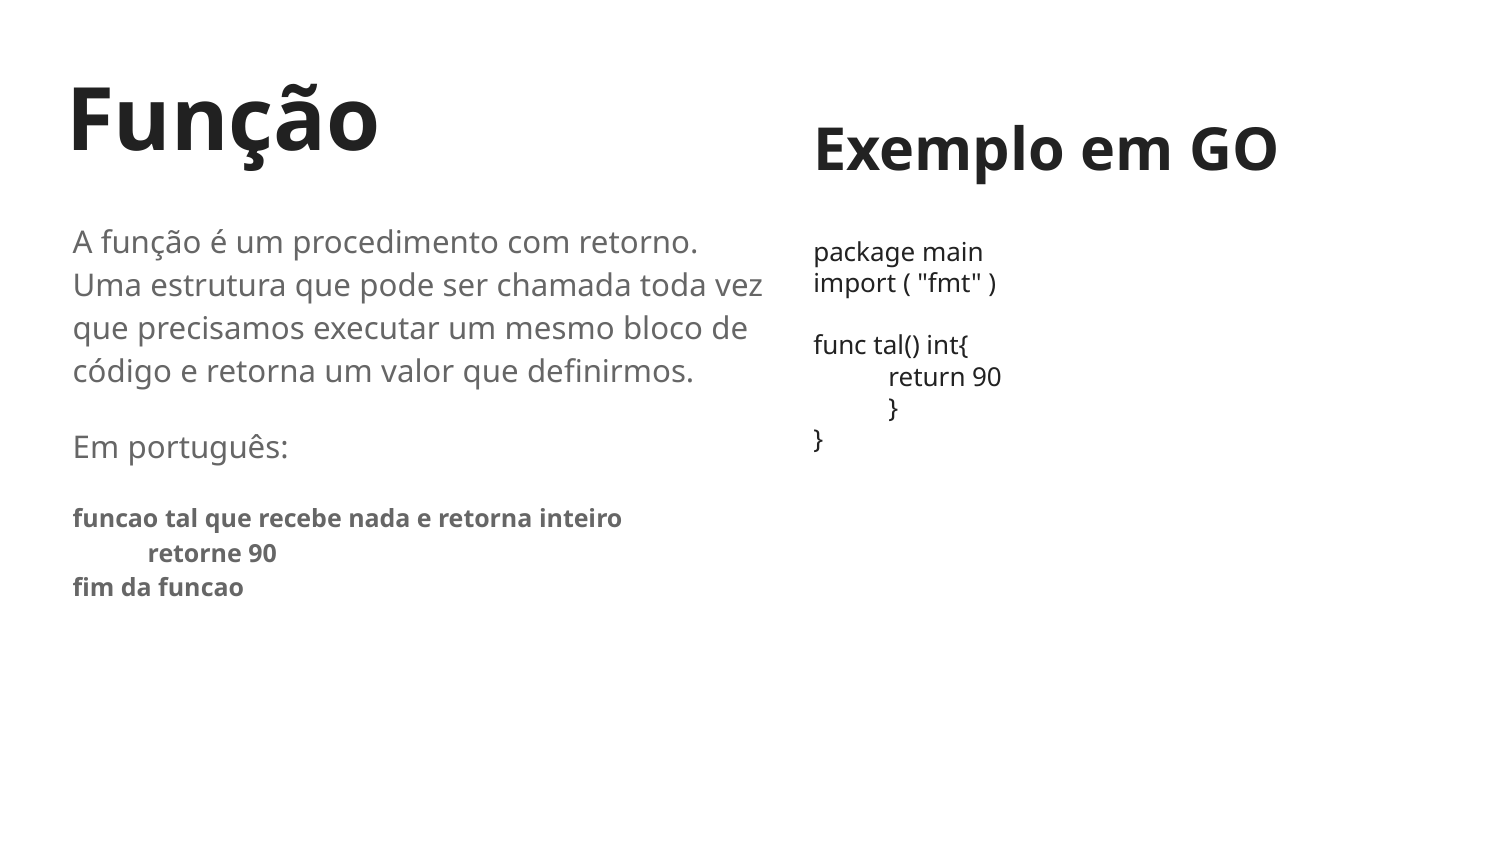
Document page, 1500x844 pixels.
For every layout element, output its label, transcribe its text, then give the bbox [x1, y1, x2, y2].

title Função [51, 48, 1449, 180]
text_box Exemplo em GO package main import ( "fmt" ) func tal() int{ return 90 } } [798, 96, 1489, 823]
list A função é um procedimento com retorno. Uma estrutura que pode ser chamada toda vez que precisamos executar um mesmo bloco de código e retorna um valor que definirmos. Em português: funcao tal que recebe nada e retorna inteiro retorne 90 fim da funcao [57, 201, 786, 823]
